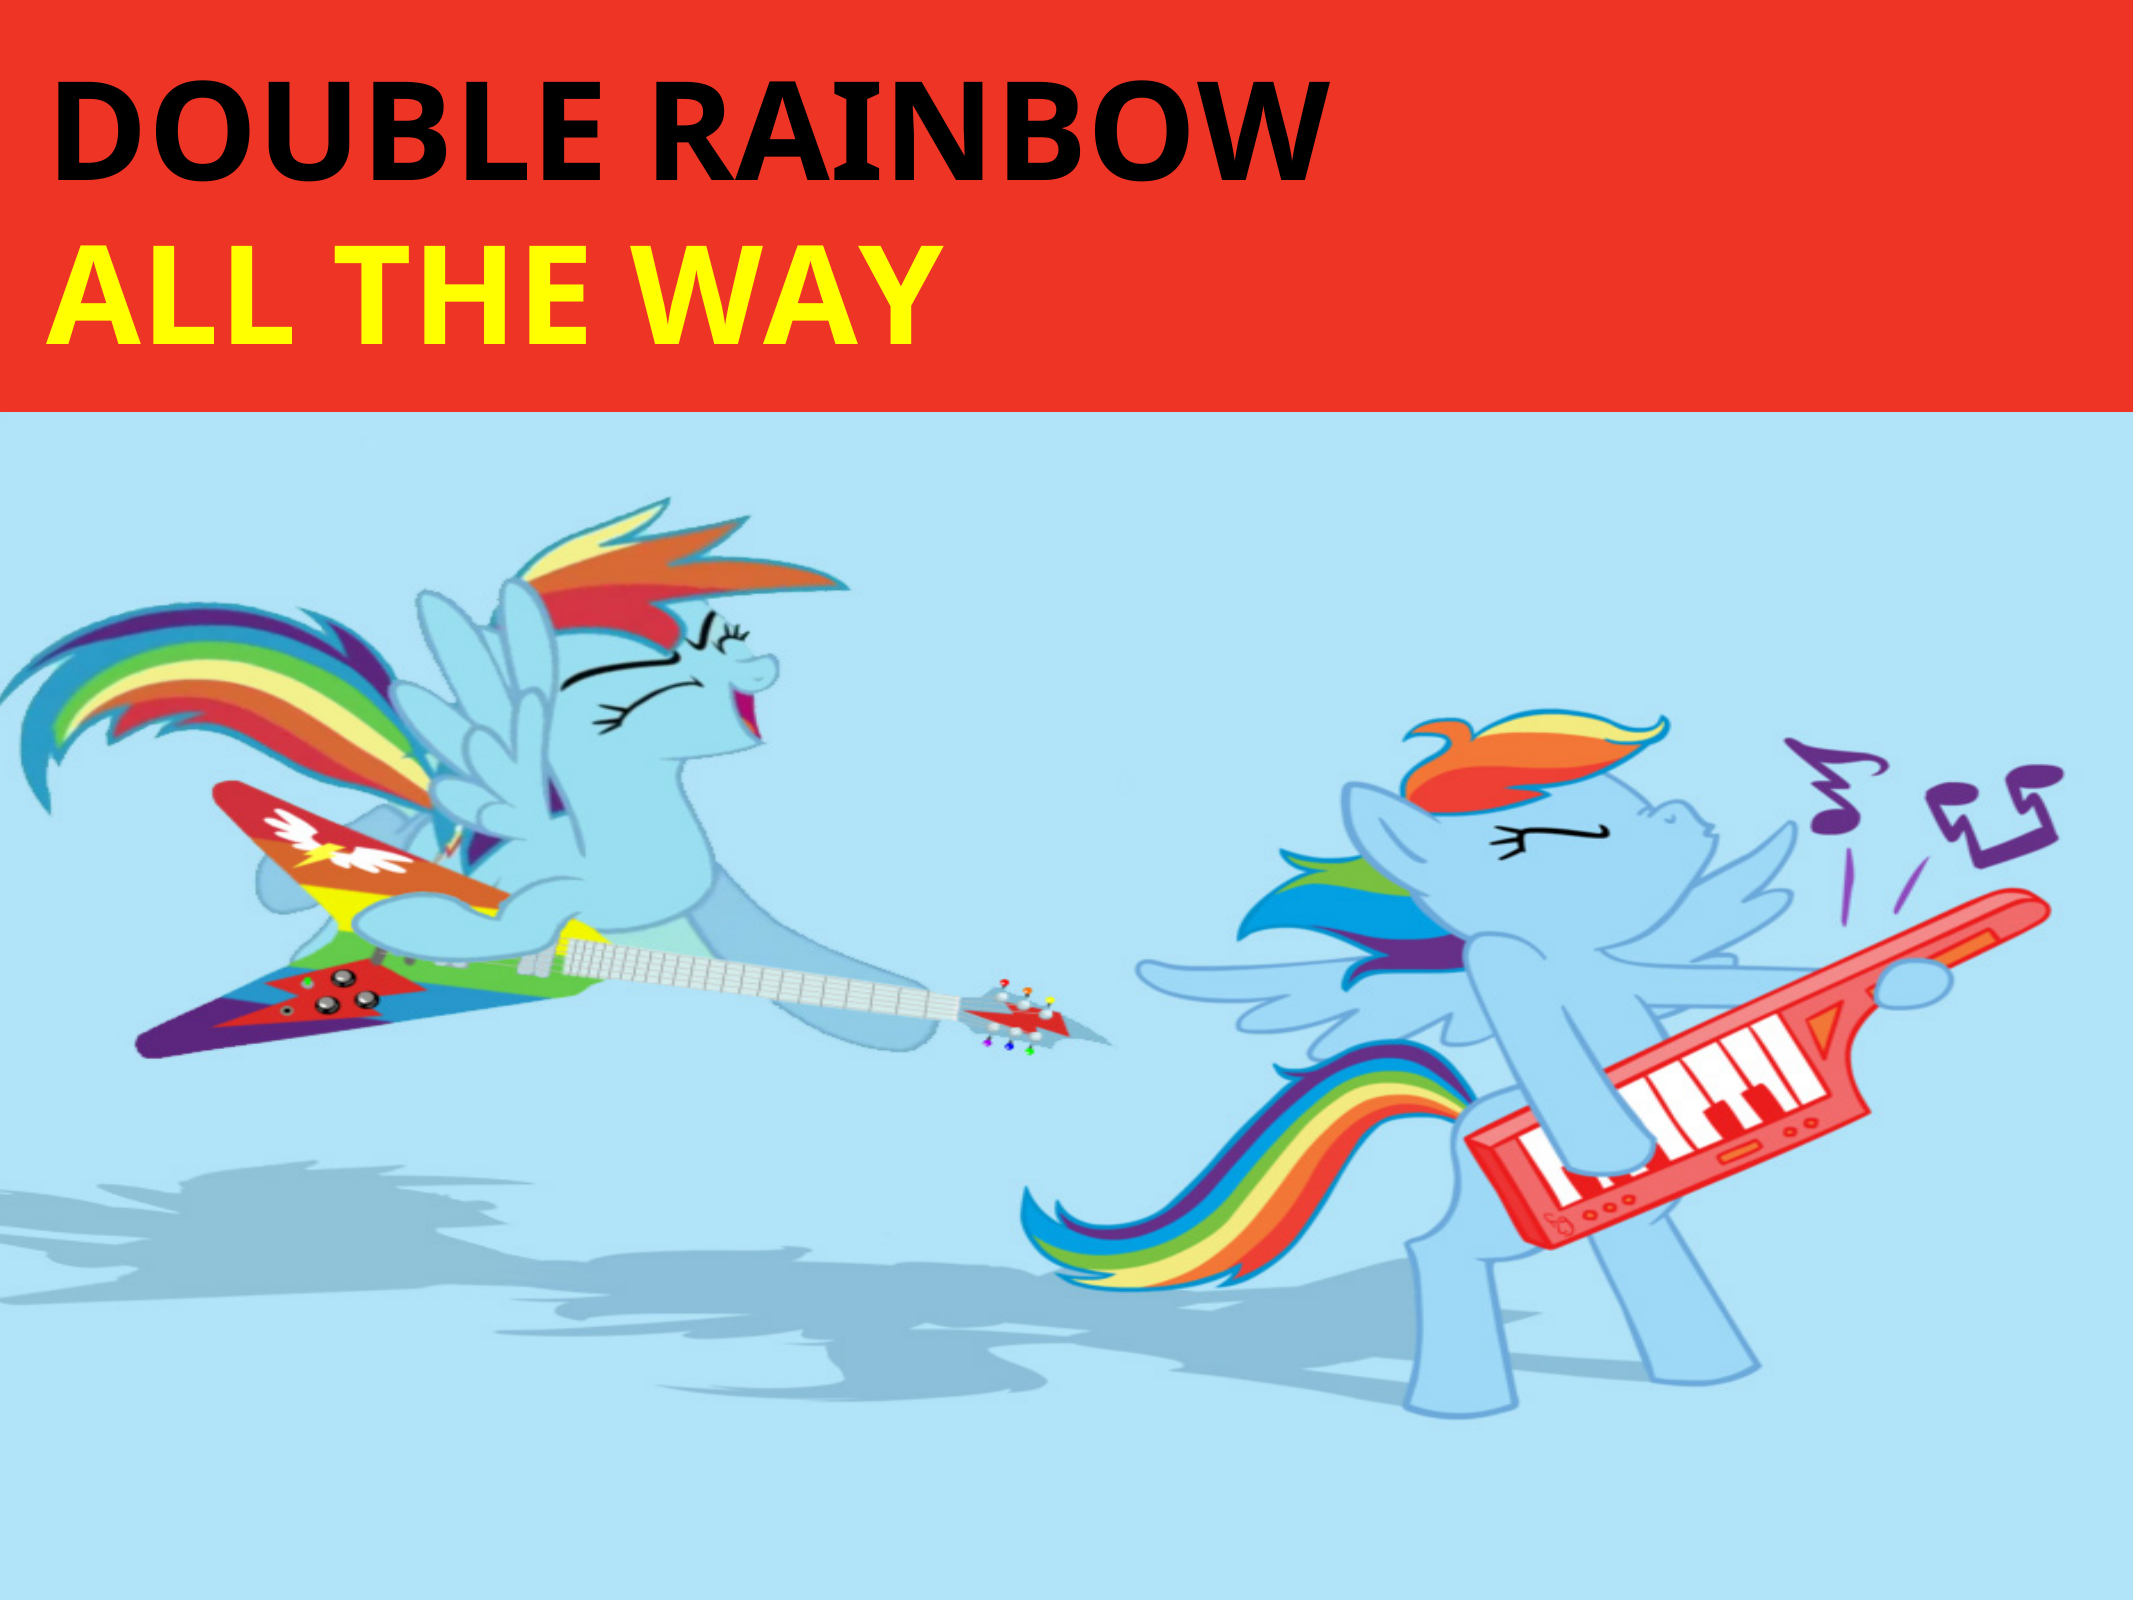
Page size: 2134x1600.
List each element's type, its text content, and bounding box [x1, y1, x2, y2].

text_box DOUBLE RAINBOW ALL THE WAY [37, 42, 2129, 412]
picture [0, 412, 2134, 1600]
